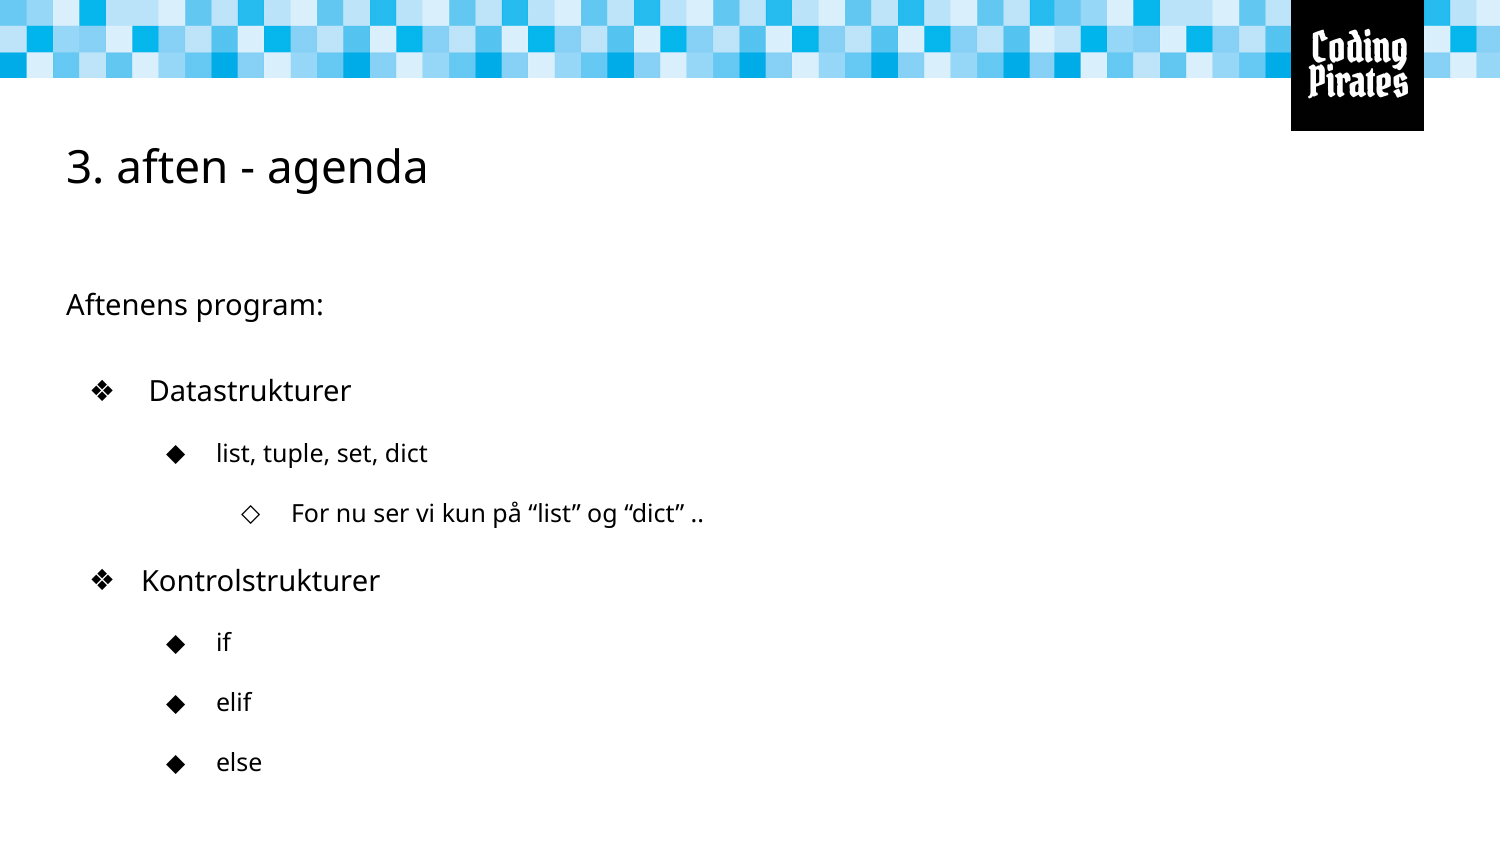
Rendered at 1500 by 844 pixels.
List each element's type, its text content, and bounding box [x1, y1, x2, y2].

picture [0, 0, 1056, 78]
list Aftenens program: Datastrukturer list, tuple, set, dict For nu ser vi kun på “list” og “dict” .. Kontrolstrukturer if elif else [51, 235, 1449, 751]
picture [1291, 0, 1424, 131]
title 3. aften - agenda [51, 123, 1223, 217]
